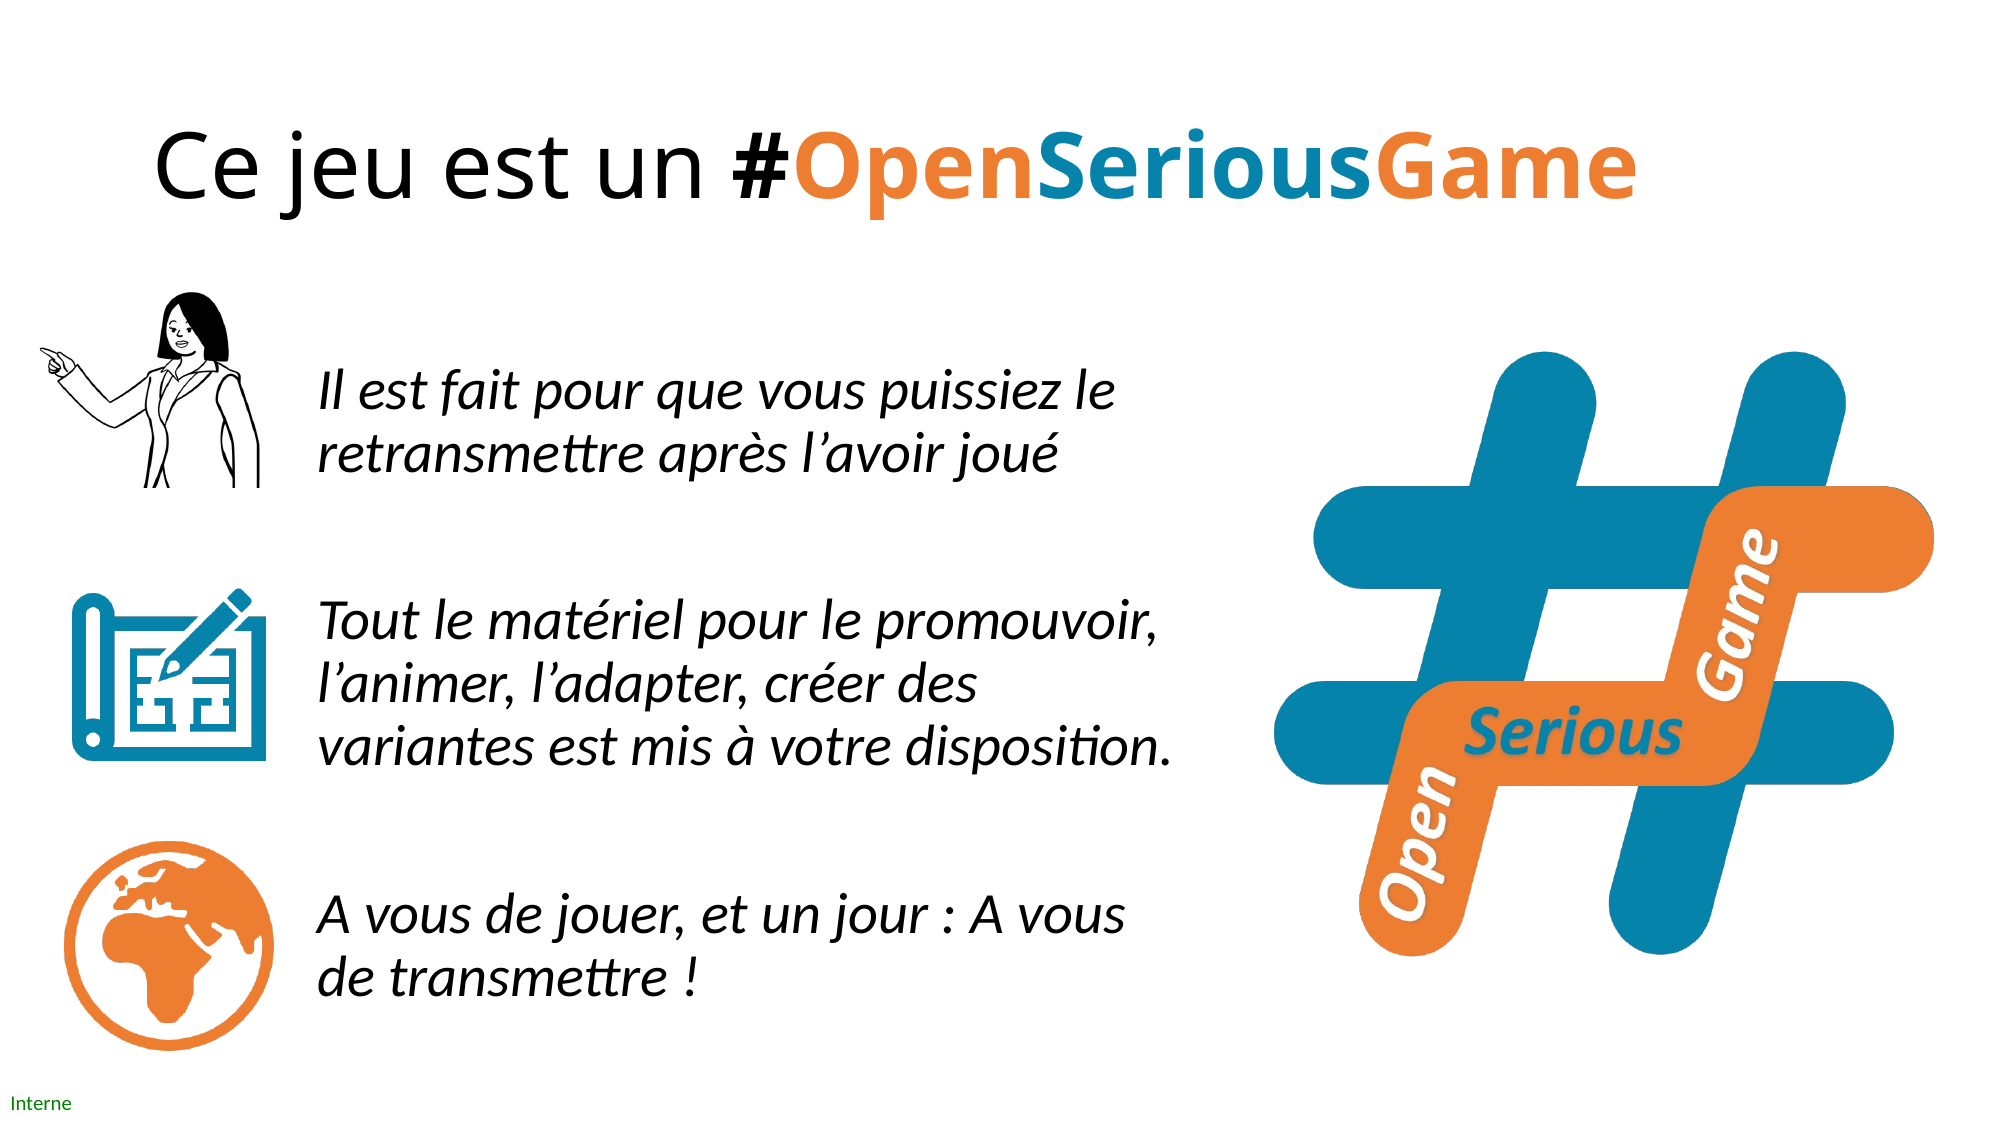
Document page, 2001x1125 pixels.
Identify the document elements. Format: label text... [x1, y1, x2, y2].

picture [1273, 351, 1934, 989]
list Il est fait pour que vous puissiez le retransmettre après l’avoir joué Tout le matériel pour le promouvoir, l’animer, l’adapter, créer des variantes est mis à votre disposition. A vous de jouer, et un jour : A vous de transmettre ! [302, 351, 1195, 1066]
picture [1550, 351, 1789, 486]
picture [36, 287, 265, 488]
picture [36, 813, 301, 1078]
title Ce jeu est un #OpenSeriousGame [137, 59, 1863, 278]
picture [55, 562, 282, 789]
